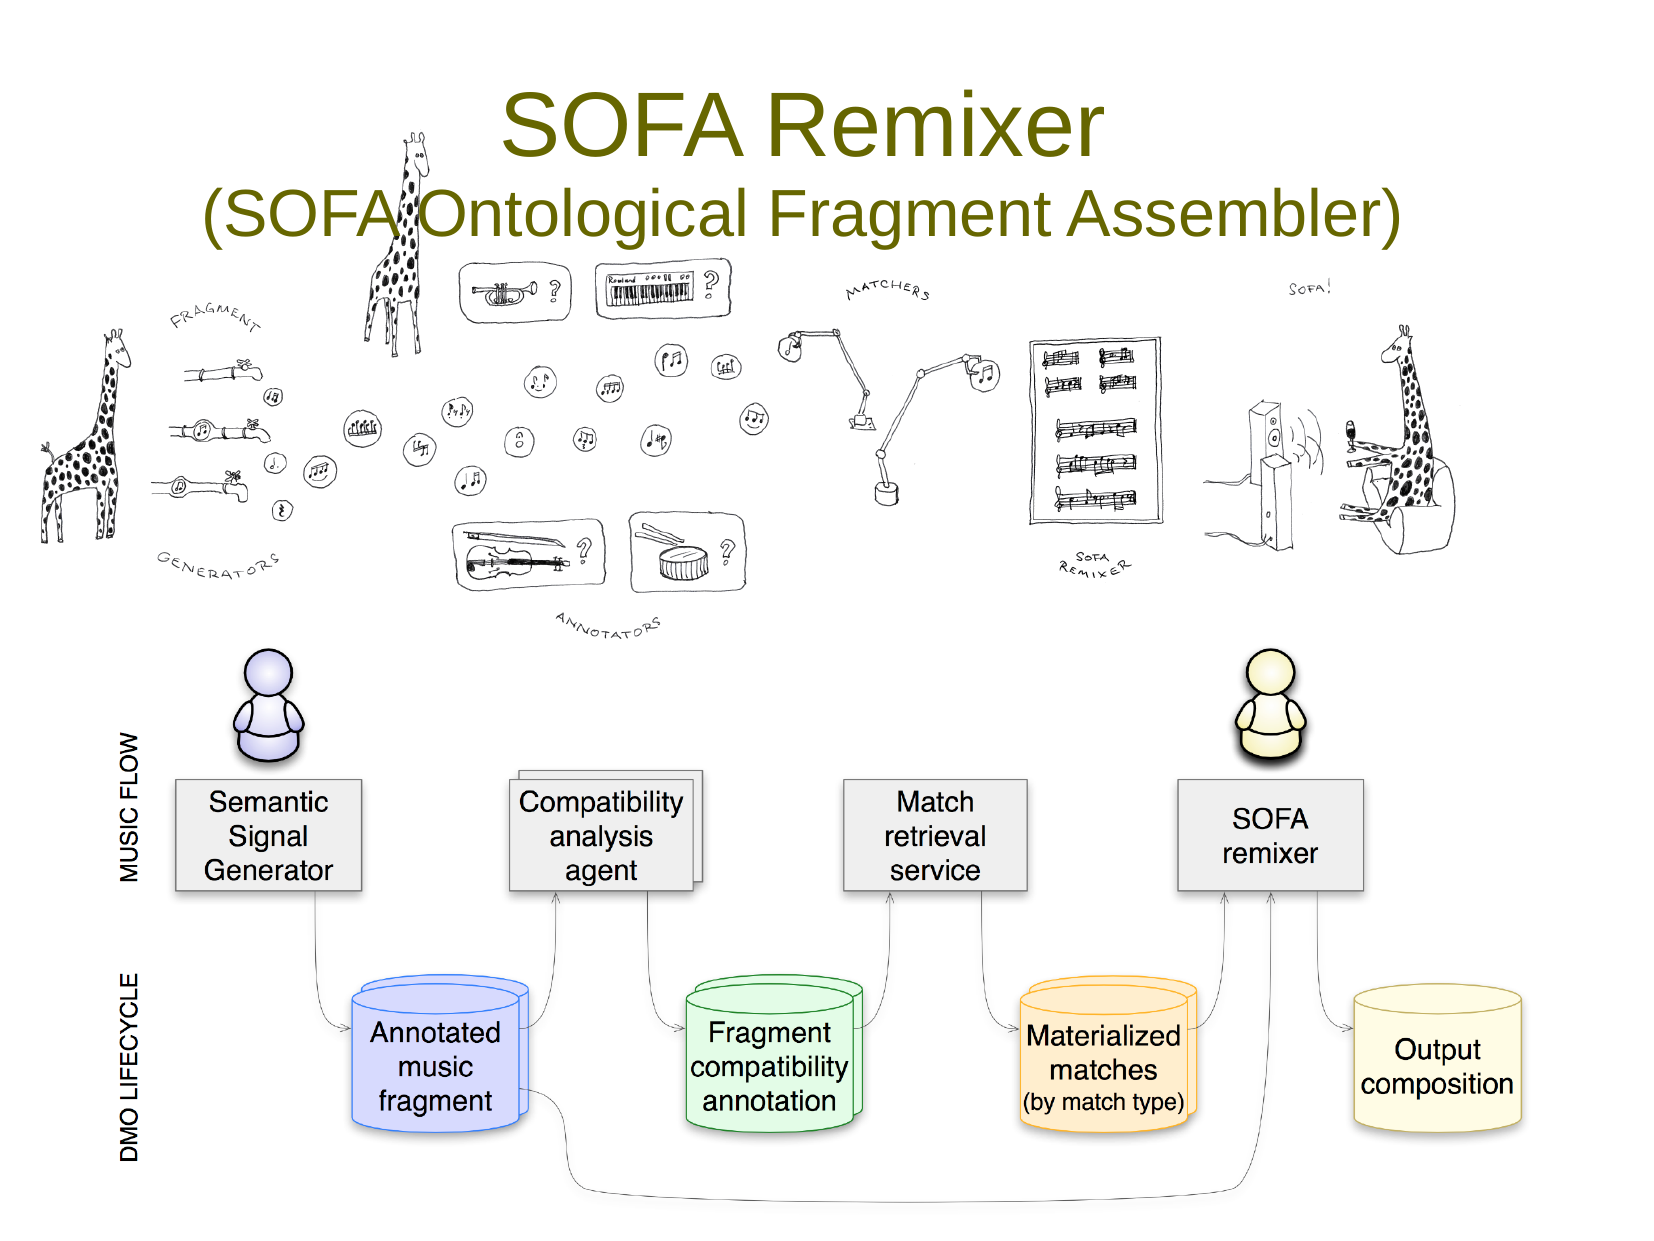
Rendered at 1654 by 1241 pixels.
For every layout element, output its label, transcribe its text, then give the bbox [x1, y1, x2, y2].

title SOFA Remixer (SOFA Ontological Fragment Assembler) [59, 58, 1548, 266]
picture [0, 78, 1536, 1227]
